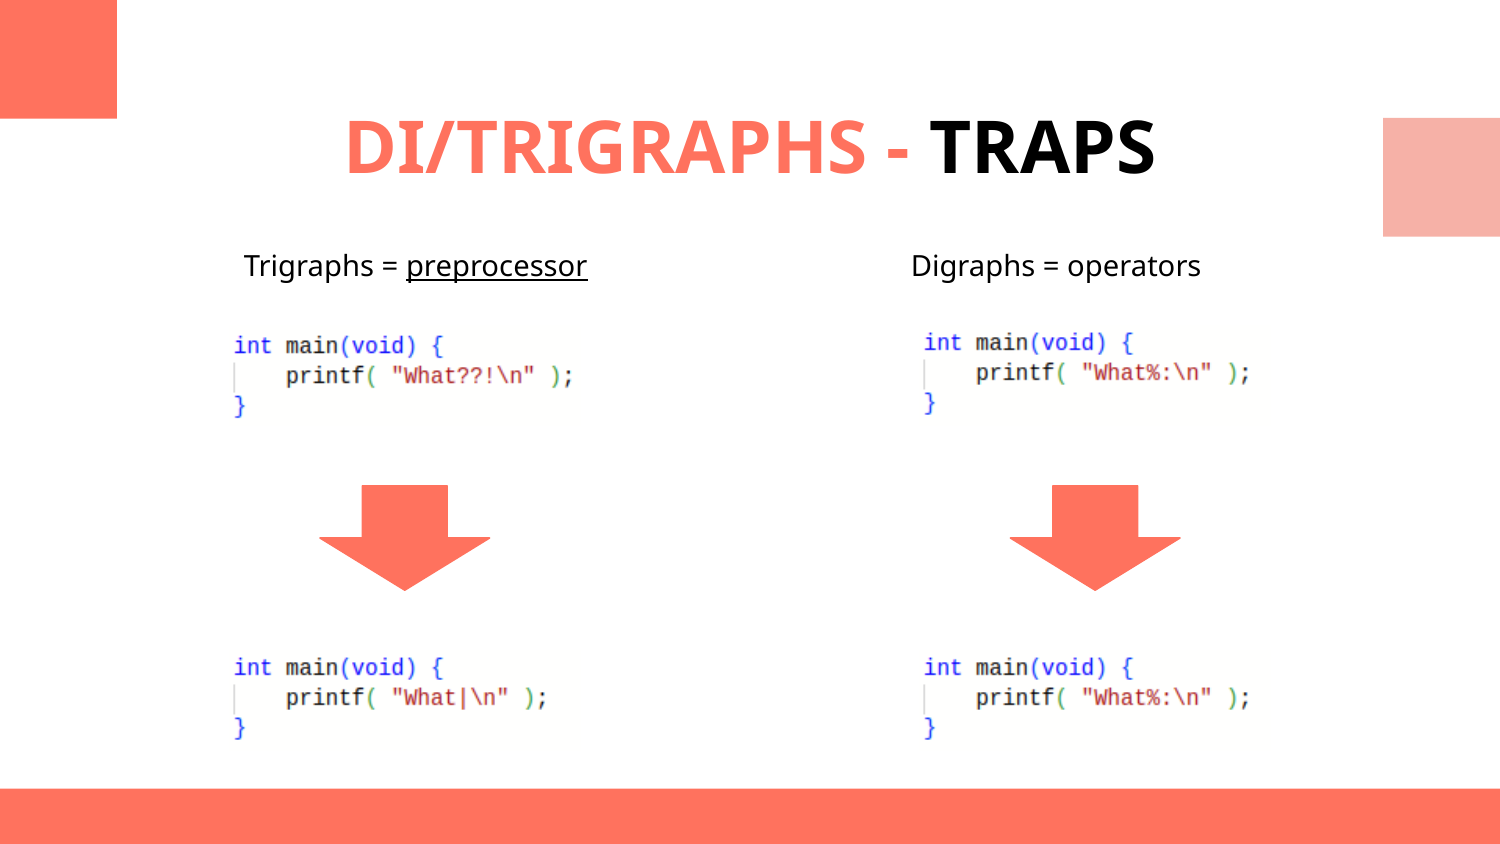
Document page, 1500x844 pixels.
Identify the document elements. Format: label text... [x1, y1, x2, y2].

title DI/TRIGRAPHS - TRAPS [97, 107, 1402, 181]
text_box [1010, 485, 1181, 591]
text_box [319, 485, 490, 591]
text_box Trigraphs = preprocessor [228, 232, 681, 301]
picture [919, 650, 1271, 751]
picture [229, 650, 581, 751]
picture [919, 325, 1271, 426]
picture [229, 325, 581, 426]
text_box Digraphs = operators [895, 232, 1271, 282]
